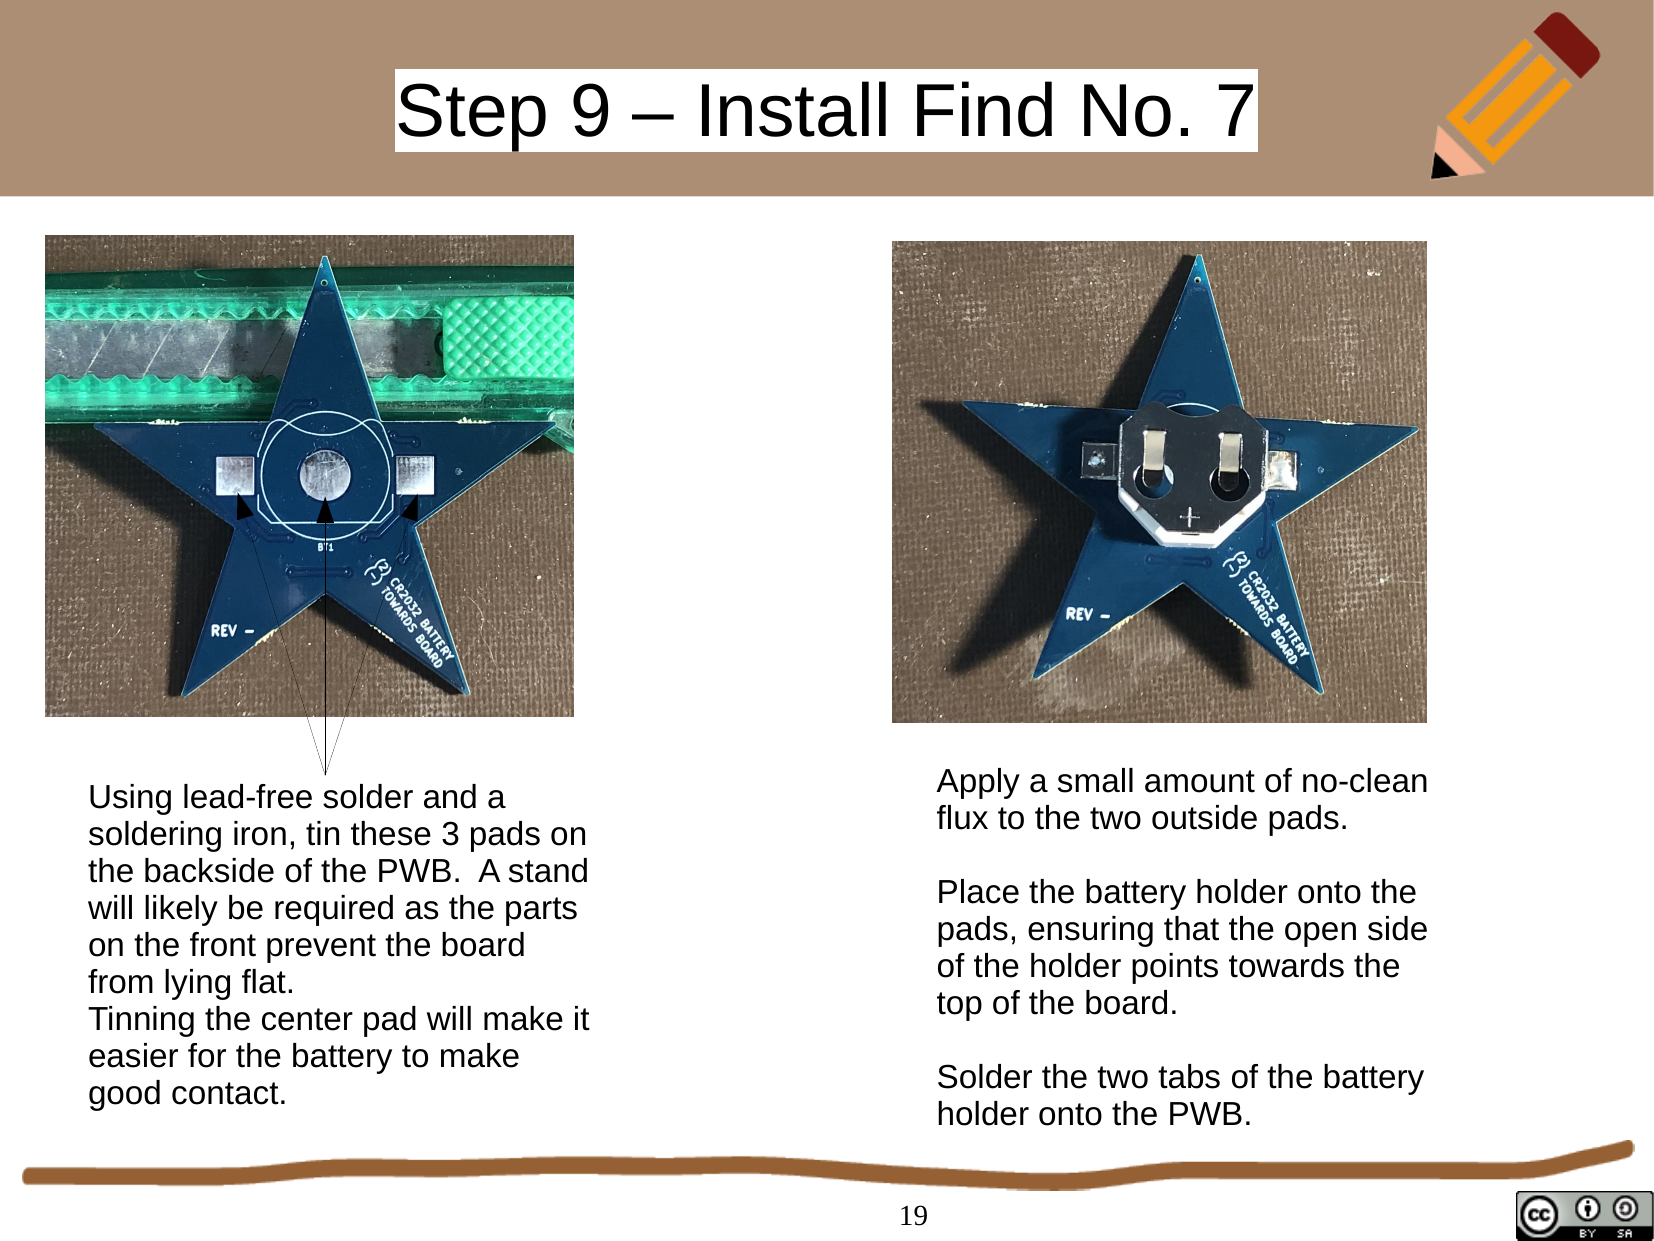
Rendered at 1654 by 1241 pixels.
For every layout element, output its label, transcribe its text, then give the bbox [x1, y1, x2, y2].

title Step 9 – Install Find No. 7 [82, 49, 1571, 172]
text_box Using lead-free solder and a soldering iron, tin these 3 pads on the backside of the PWB. A stand will likely be required as the parts on the front prevent the board from lying flat. Tinning the center pad will make it easier for the battery to make good contact. [37, 771, 615, 1123]
picture [22, 1140, 1654, 1241]
picture [892, 241, 1427, 723]
picture [45, 235, 574, 717]
picture [1430, 12, 1601, 181]
text_box Apply a small amount of no-clean flux to the two outside pads. Place the battery holder onto the pads, ensuring that the open side of the holder points towards the top of the board. Solder the two tabs of the battery holder onto the PWB. [886, 755, 1464, 1141]
